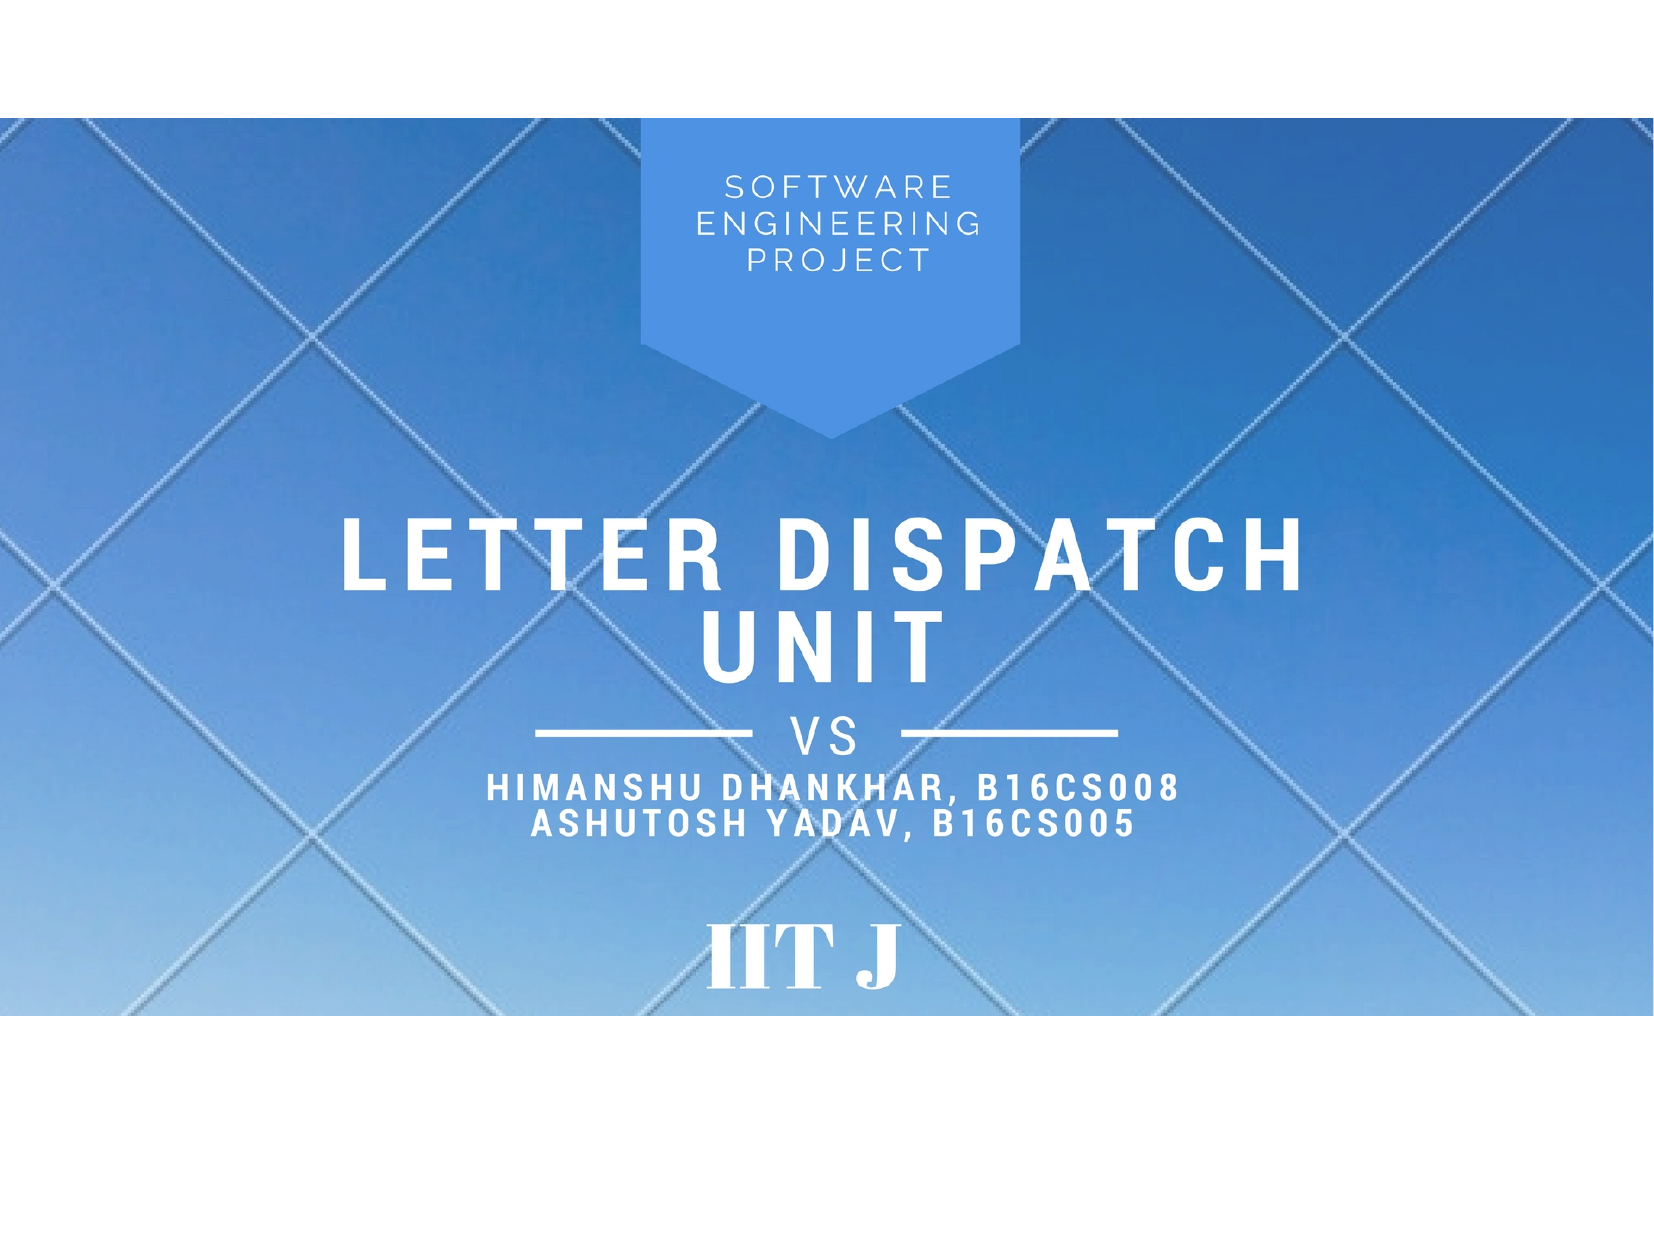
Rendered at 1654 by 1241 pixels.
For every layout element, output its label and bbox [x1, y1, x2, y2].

picture [0, 118, 1654, 1016]
